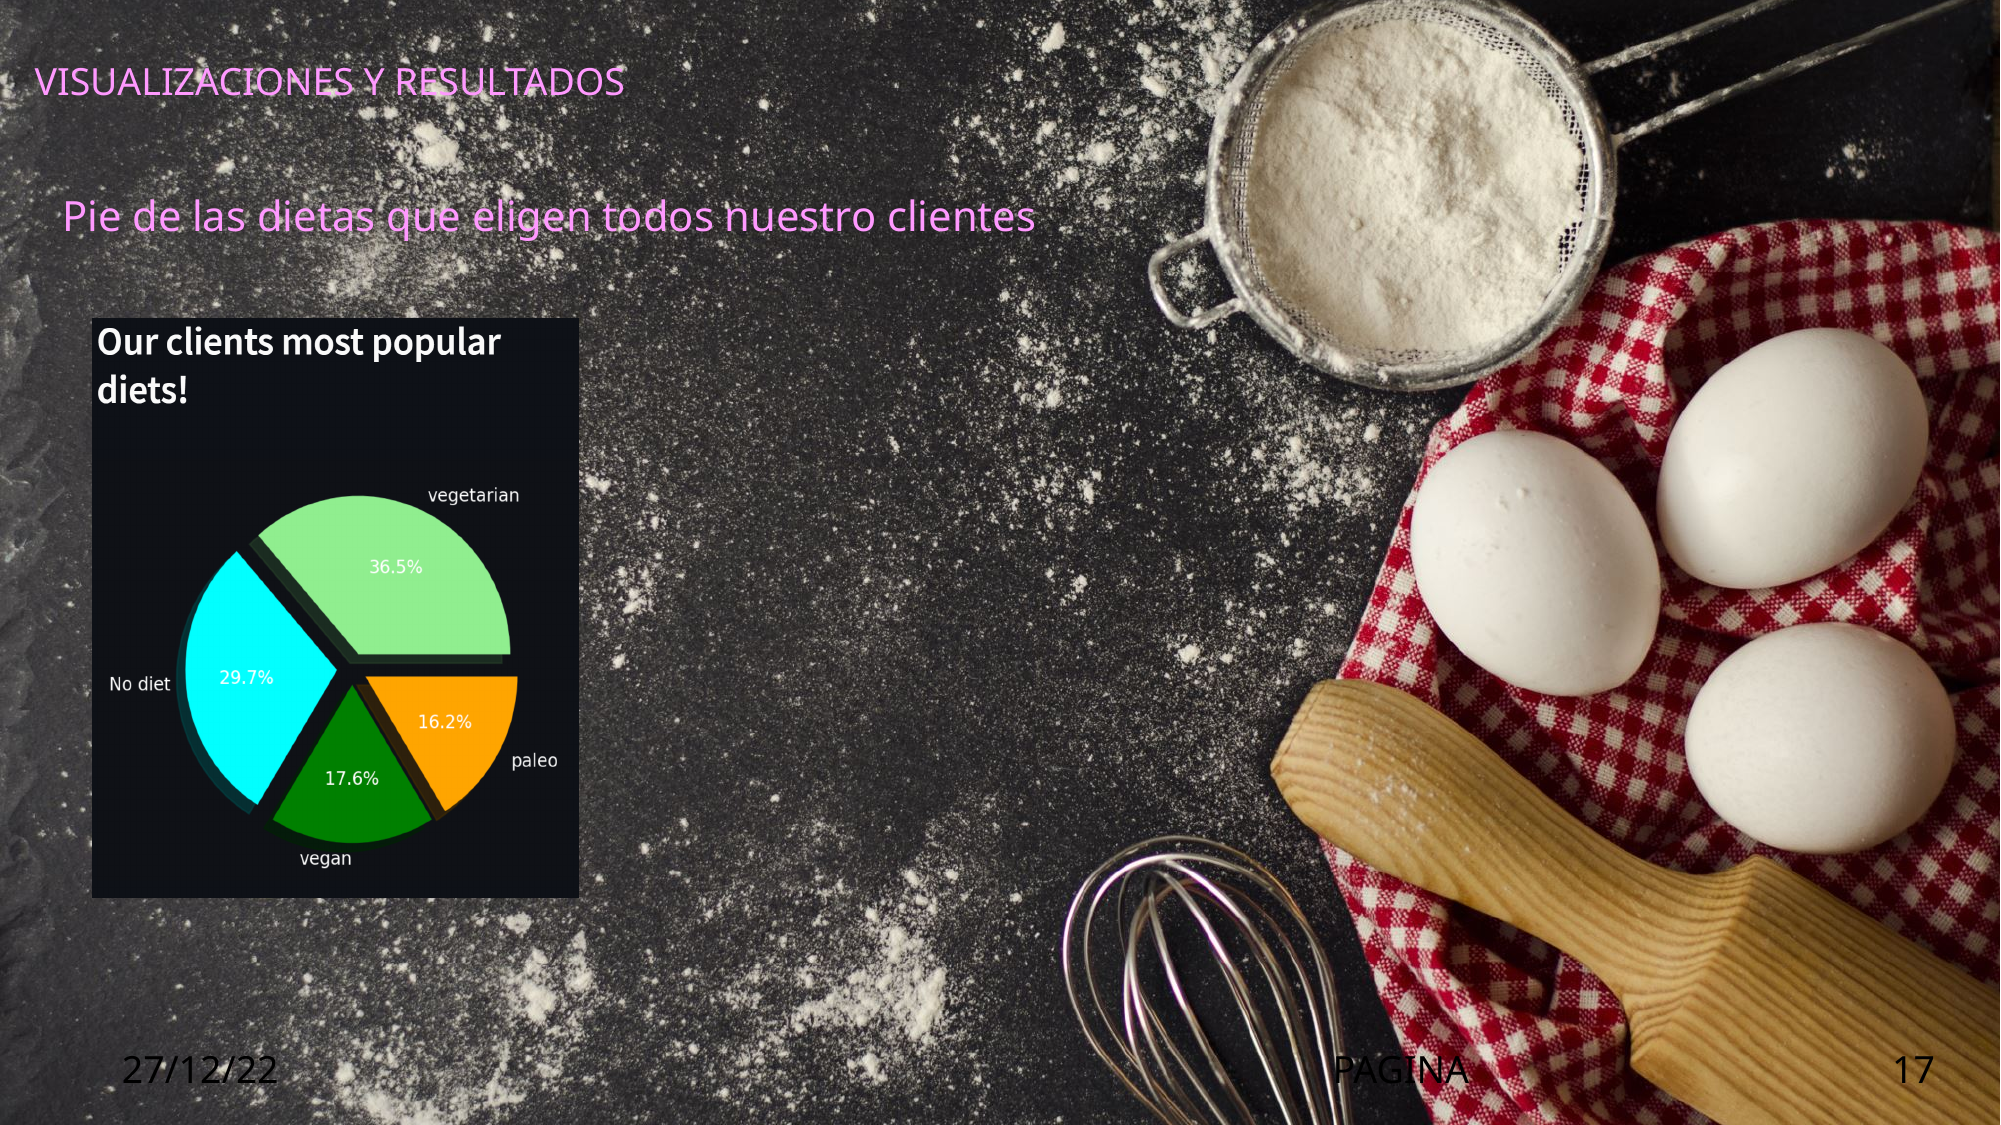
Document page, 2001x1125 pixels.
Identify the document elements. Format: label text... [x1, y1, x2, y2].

picture [0, 0, 2000, 1125]
subtitle Pie de las dietas que eligen todos nuestro clientes [47, 172, 1268, 792]
slide_number 27/12/22 [107, 1038, 601, 1099]
slide_number <número> [1877, 1038, 1966, 1099]
footer PAGINA [1317, 1038, 1877, 1099]
text_box VISUALIZACIONES Y RESULTADOS [19, 46, 993, 107]
